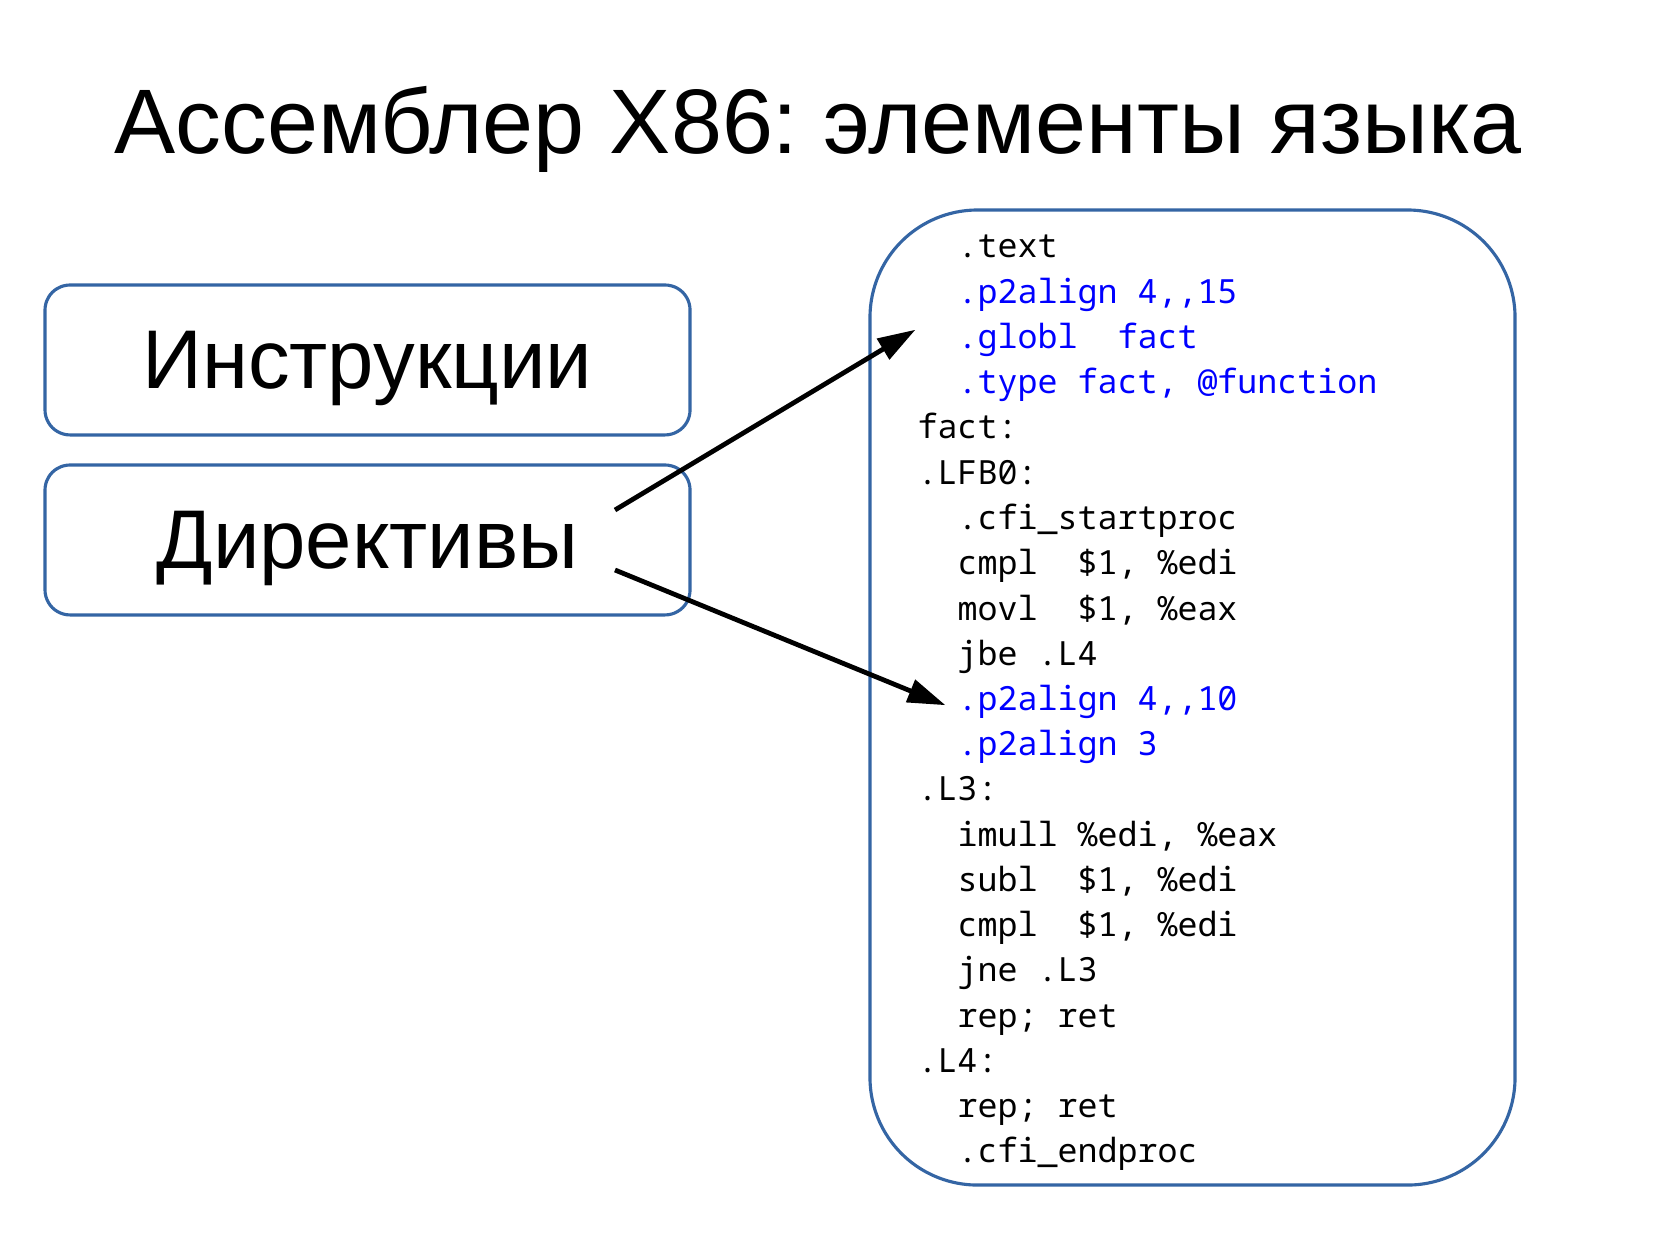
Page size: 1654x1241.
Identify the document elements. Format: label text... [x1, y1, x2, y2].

text_box Инструкции [45, 285, 691, 435]
title Ассемблер X86: элементы языка [75, 17, 1564, 226]
text_box .text .p2align 4,,15 .globl fact .type fact, @function fact: .LFB0: .cfi_startproc cmpl $1, %edi movl $1, %eax jbe .L4 .p2align 4,,10 .p2align 3 .L3: imull %edi, %eax subl $1, %edi cmpl $1, %edi jne .L3 rep; ret .L4: rep; ret .cfi_endproc [870, 210, 1516, 1186]
text_box Директивы [45, 465, 691, 615]
